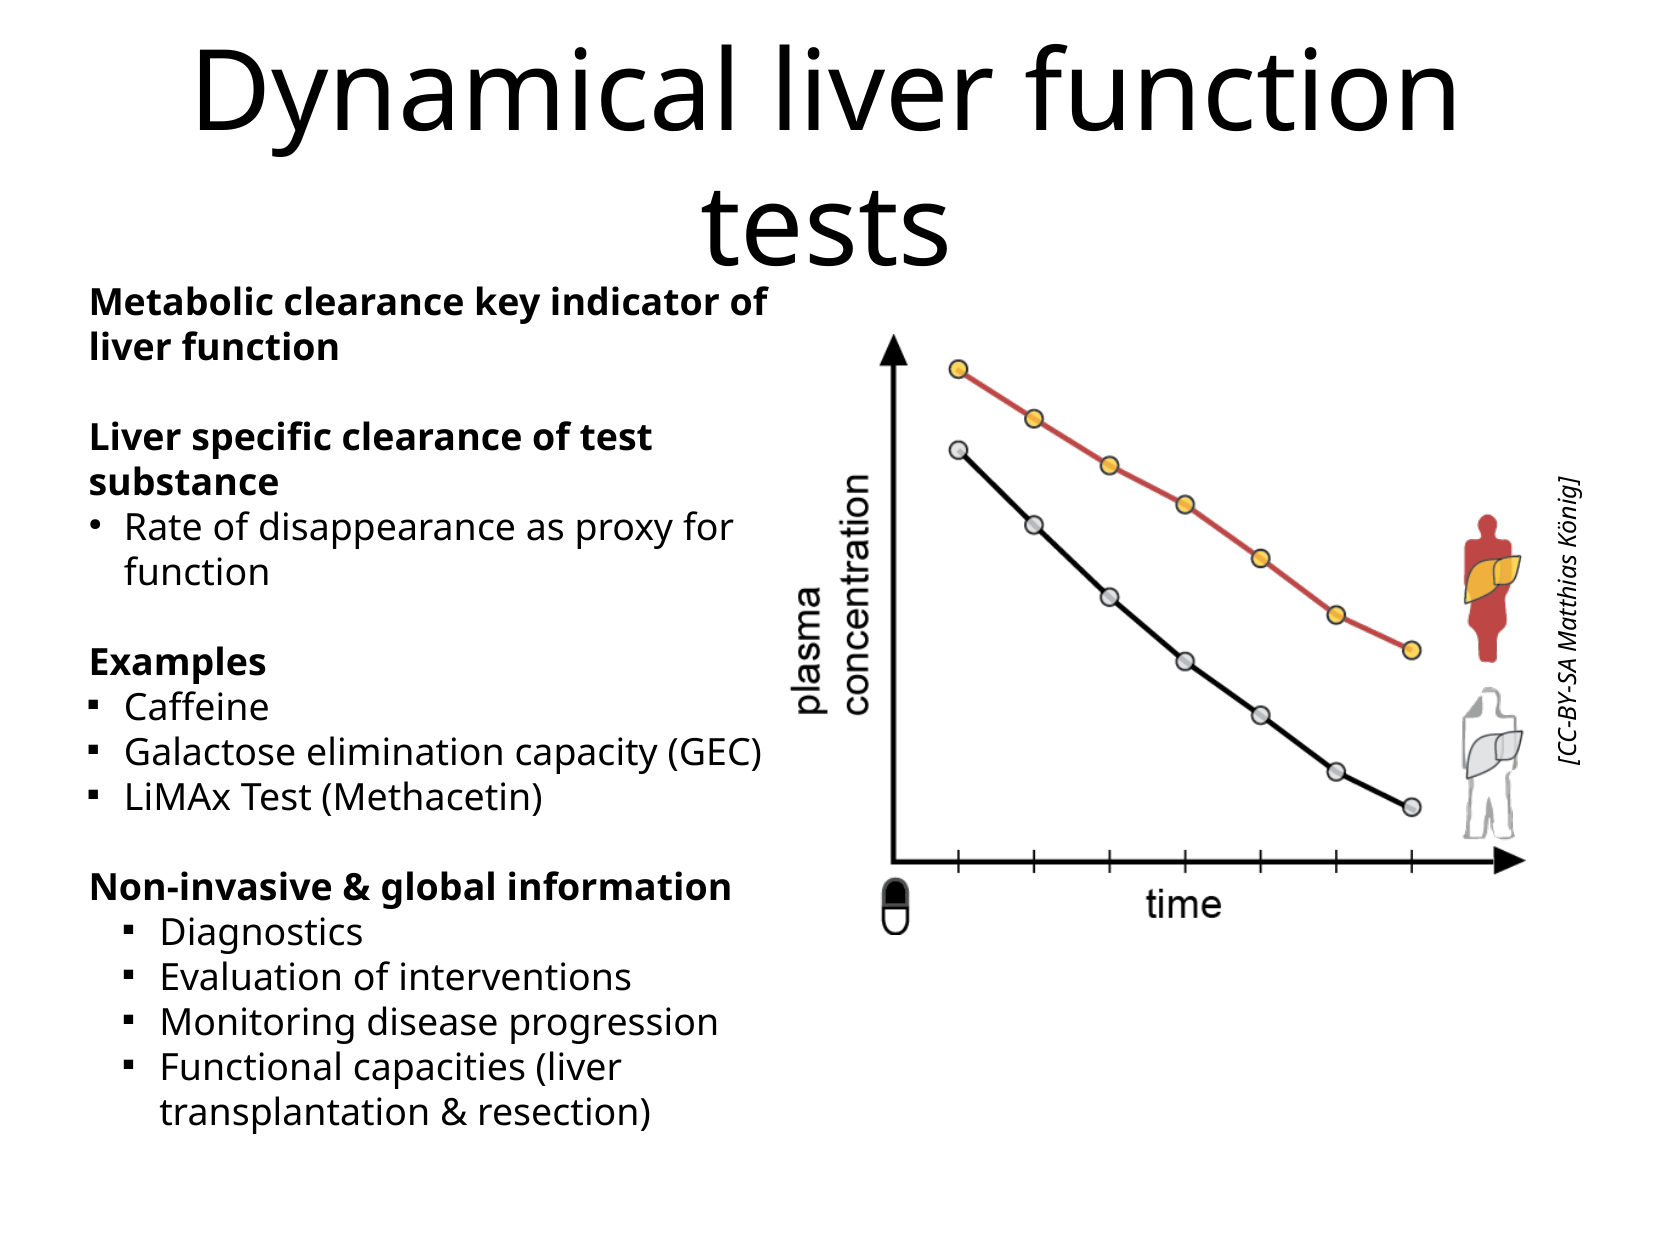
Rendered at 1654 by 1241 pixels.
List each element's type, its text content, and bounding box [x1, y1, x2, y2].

picture [785, 334, 1526, 935]
text_box [CC-BY-SA Matthias König] [1541, 462, 1599, 781]
text_box Metabolic clearance key indicator of liver function Liver specific clearance of test substance Rate of disappearance as proxy for function Examples Caffeine Galactose elimination capacity (GEC) LiMAx Test (Methacetin) Non-invasive & global information Diagnostics Evaluation of interventions Monitoring disease progression Functional capacities (liver transplantation & resection) [88, 278, 786, 1045]
text_box Dynamical liver function tests [82, 49, 1571, 257]
